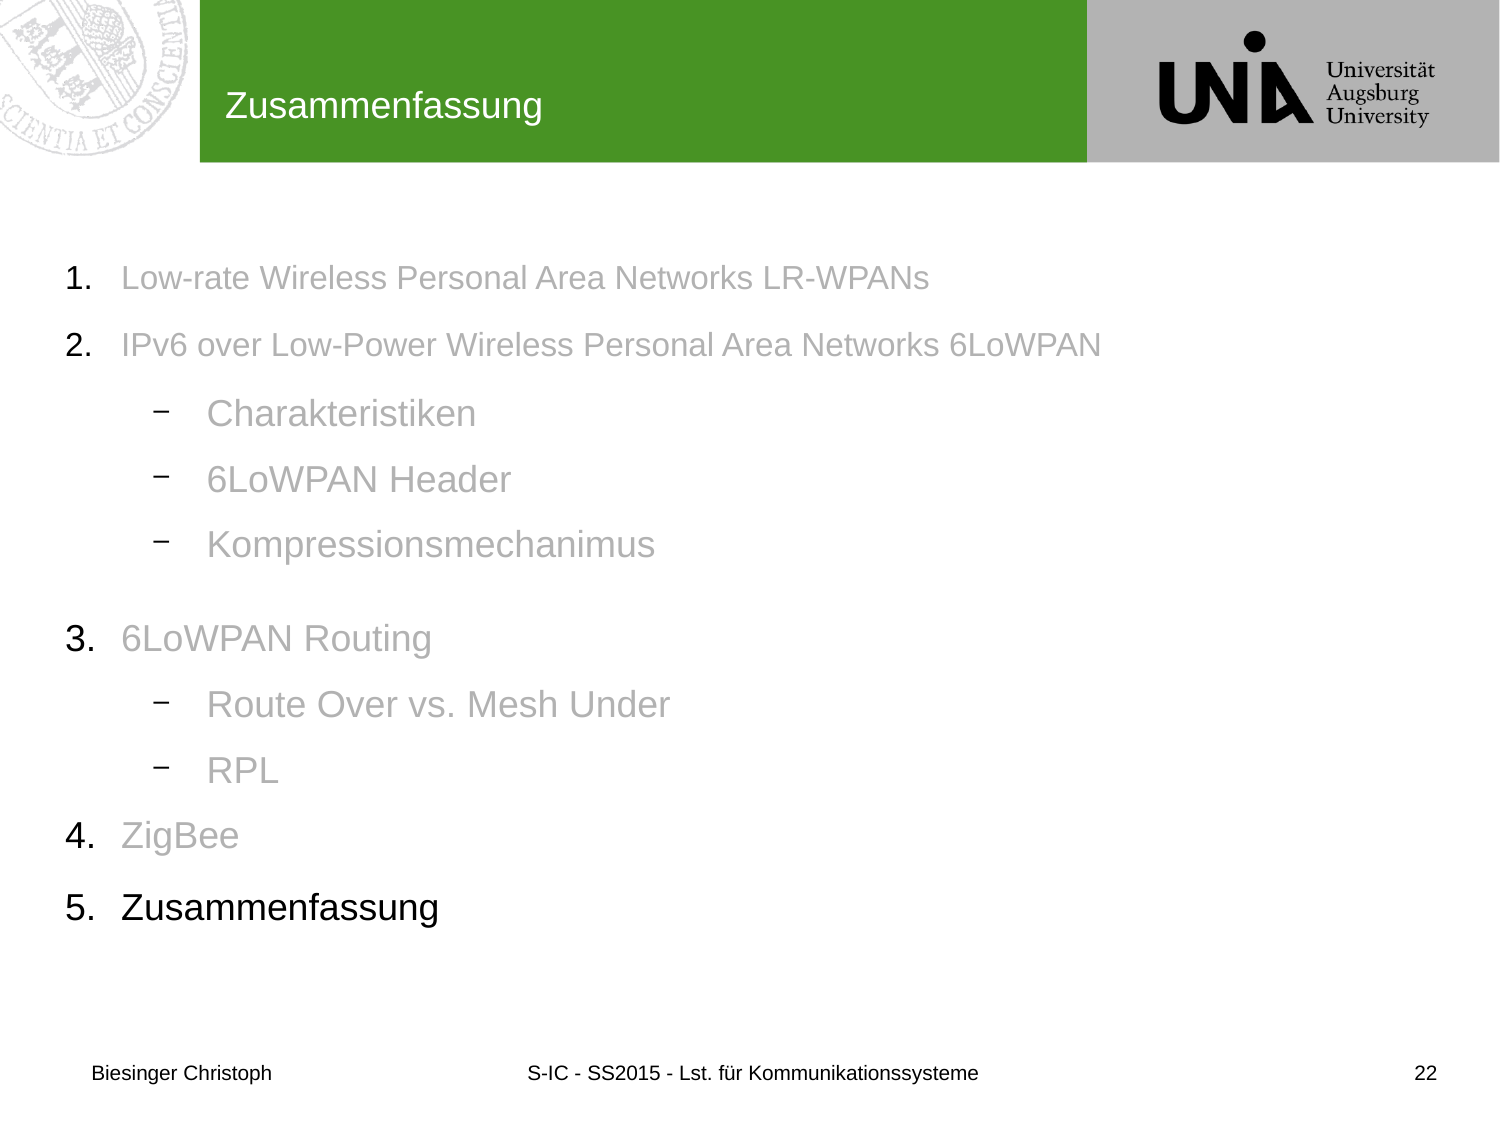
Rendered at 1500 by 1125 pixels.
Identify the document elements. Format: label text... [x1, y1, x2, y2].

footer S-IC - SS2015 - Lst. für Kommunikationssysteme [512, 1035, 1123, 1110]
list Low-rate Wireless Personal Area Networks LR-WPANs IPv6 over Low-Power Wireless Personal Area Networks 6LoWPAN Charakteristiken 6LoWPAN Header Kompressionsmechanimus 6LoWPAN Routing Route Over vs. Mesh Under RPL ZigBee Zusammenfassung [64, 255, 1415, 998]
picture [0, 0, 188, 156]
picture [1122, 12, 1488, 271]
title Zusammenfassung [225, 50, 1088, 163]
slide_number <Nummer> [1175, 1035, 1452, 1110]
slide_number Biesinger Christoph [76, 1035, 389, 1110]
